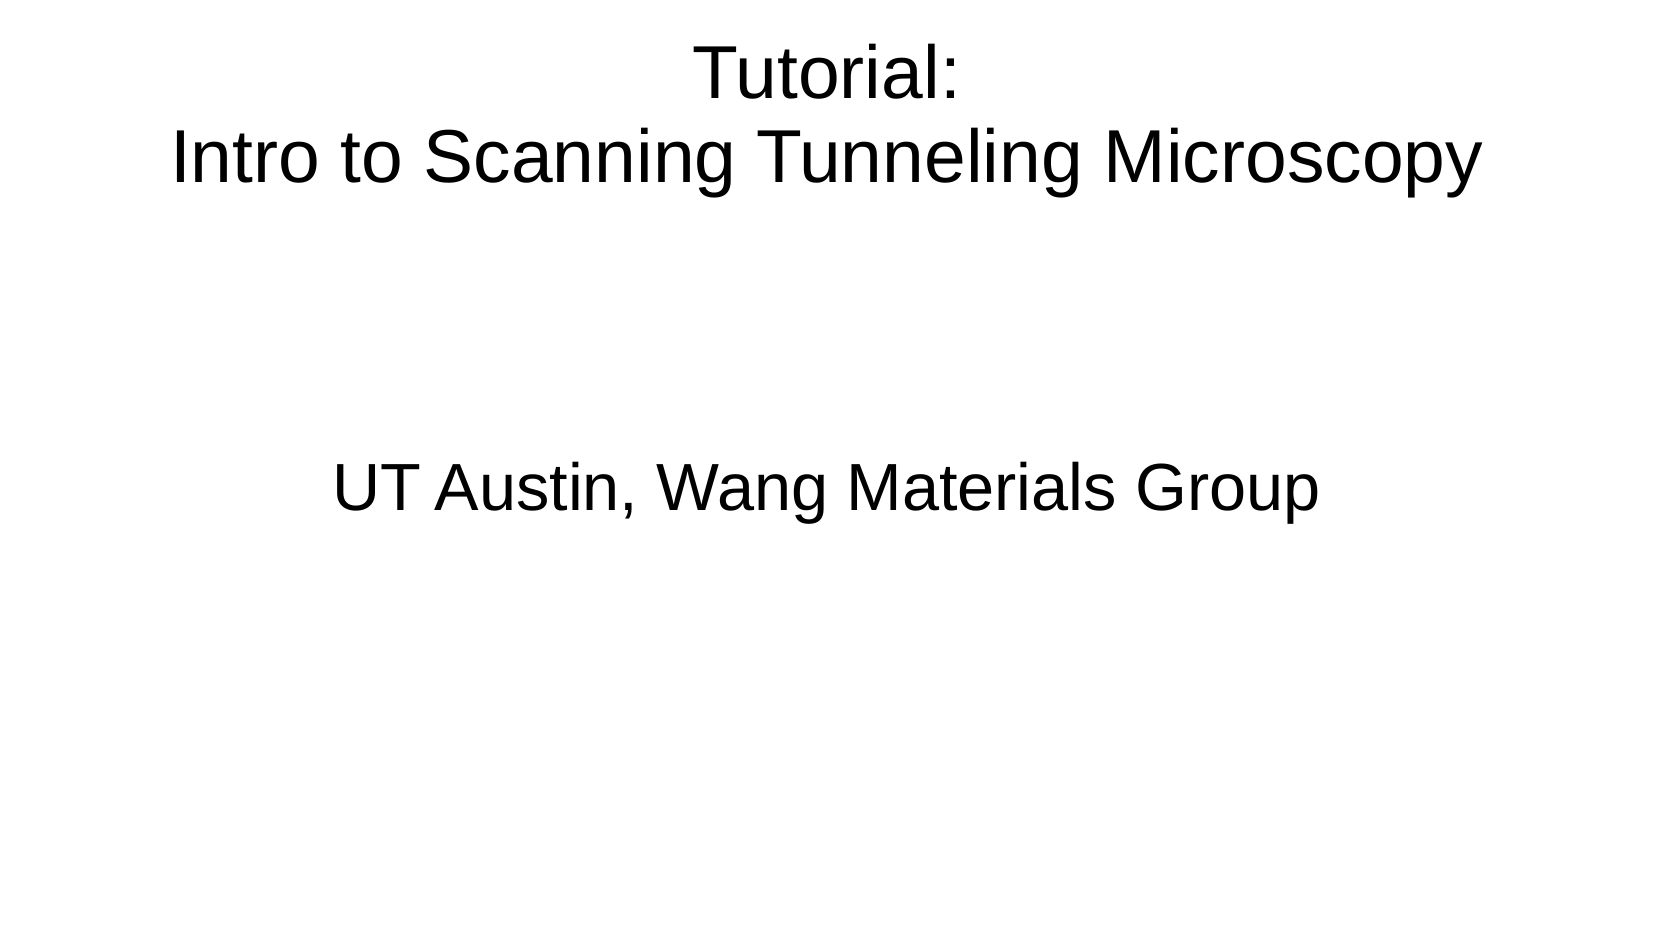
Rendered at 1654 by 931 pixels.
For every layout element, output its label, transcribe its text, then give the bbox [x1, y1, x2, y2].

title Tutorial: Intro to Scanning Tunneling Microscopy [82, 30, 1571, 199]
subtitle UT Austin, Wang Materials Group [82, 217, 1571, 758]
